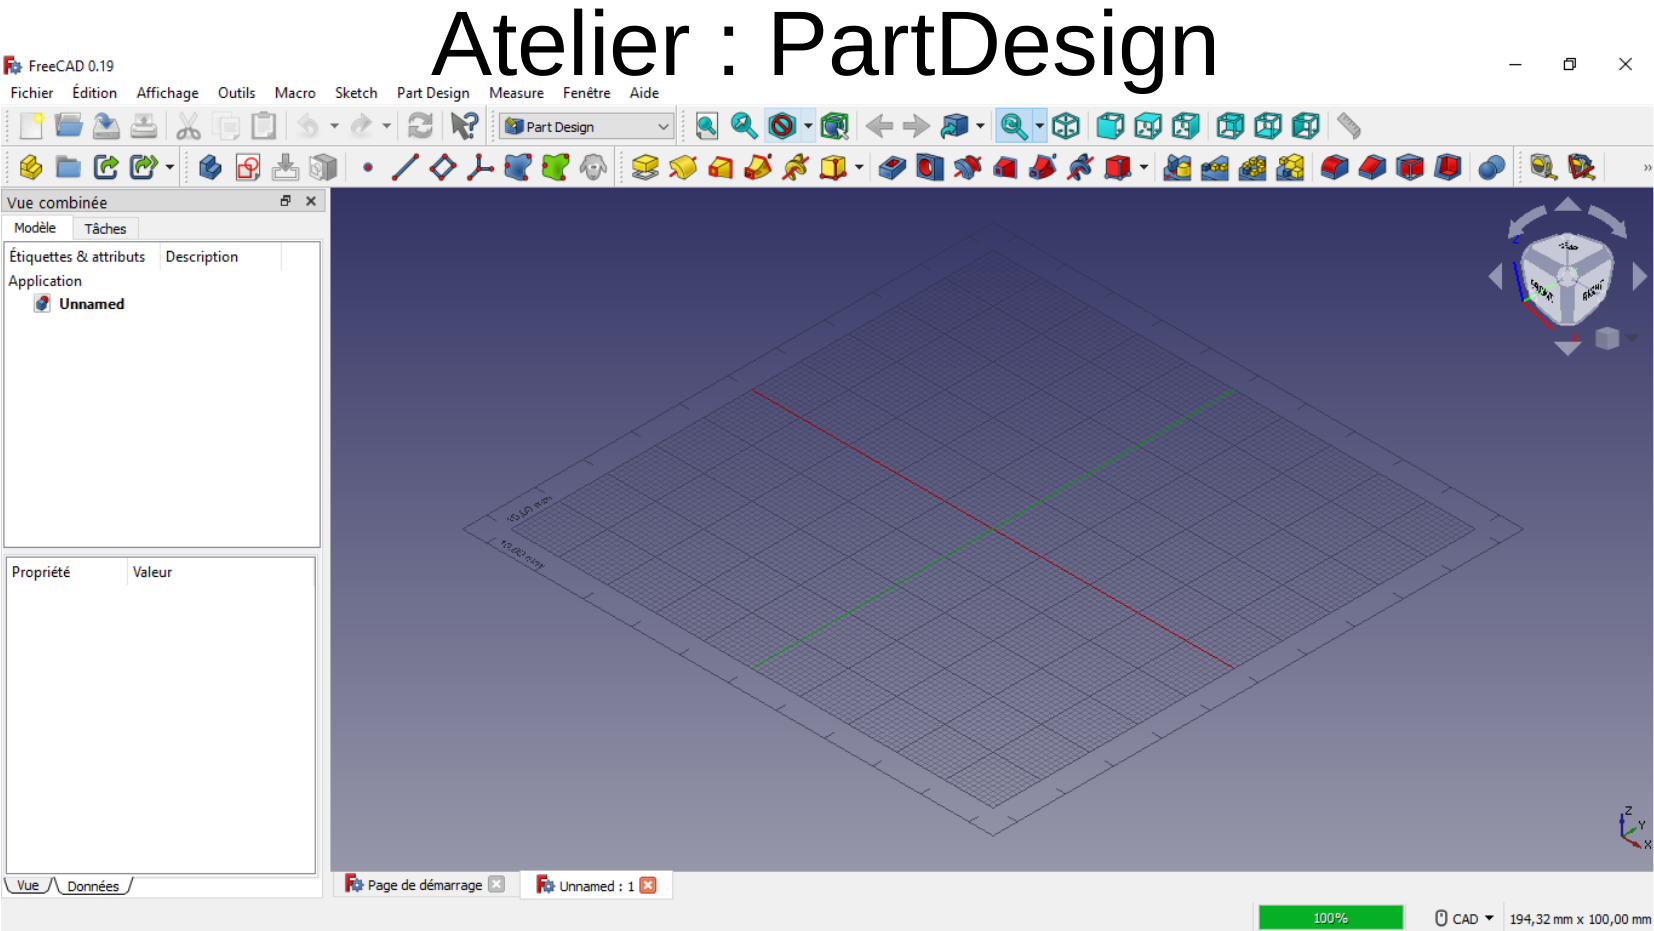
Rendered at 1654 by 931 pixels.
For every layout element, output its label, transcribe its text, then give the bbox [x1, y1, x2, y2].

picture [1, 52, 1654, 931]
title Atelier : PartDesign [82, 0, 1571, 122]
